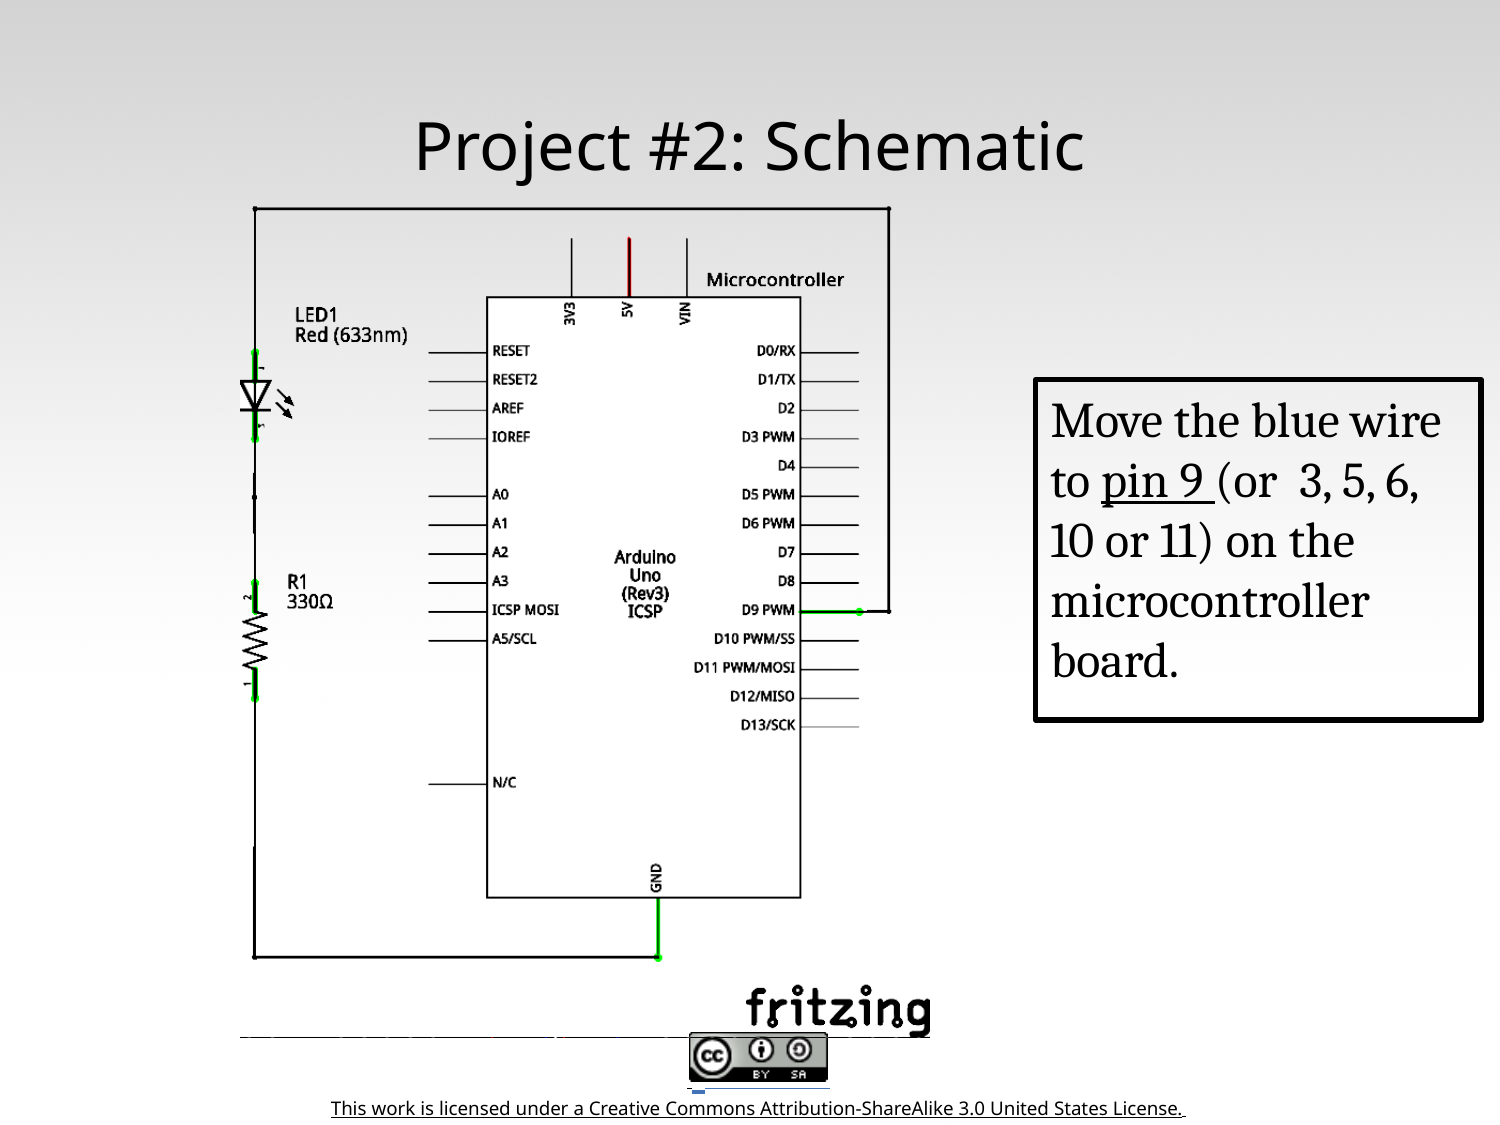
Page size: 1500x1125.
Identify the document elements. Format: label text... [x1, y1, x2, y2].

title Project #2: Schematic [112, 50, 1388, 238]
picture [0, 0, 1500, 1125]
list Move the blue wire to pin 9 (or 3, 5, 6, 10 or 11) on the microcontroller board. [1035, 379, 1481, 721]
